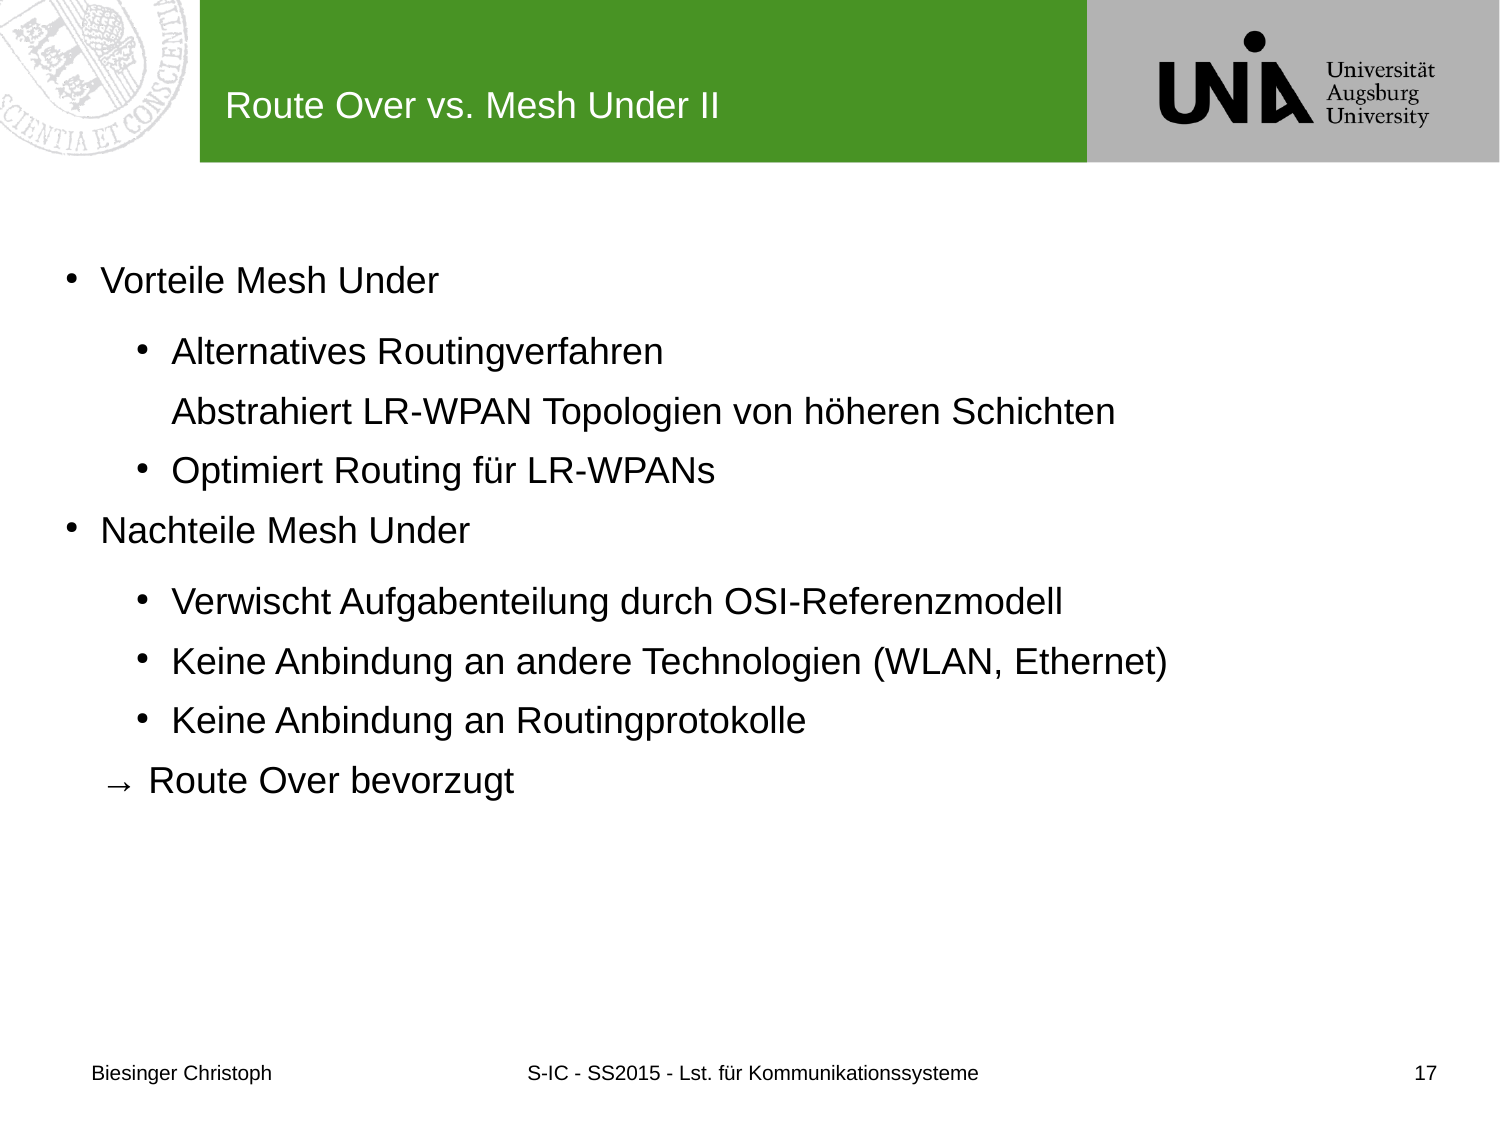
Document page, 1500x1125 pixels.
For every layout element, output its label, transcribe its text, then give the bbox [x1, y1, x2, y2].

list Vorteile Mesh Under Alternatives Routingverfahren Abstrahiert LR-WPAN Topologien von höheren Schichten Optimiert Routing für LR-WPANs Nachteile Mesh Under Verwischt Aufgabenteilung durch OSI-Referenzmodell Keine Anbindung an andere Technologien (WLAN, Ethernet) Keine Anbindung an Routingprotokolle → Route Over bevorzugt [64, 255, 1415, 998]
slide_number Biesinger Christoph [76, 1035, 389, 1110]
footer S-IC - SS2015 - Lst. für Kommunikationssysteme [512, 1035, 1123, 1110]
picture [1122, 12, 1488, 271]
slide_number <Nummer> [1175, 1035, 1452, 1110]
picture [0, 0, 188, 156]
title Route Over vs. Mesh Under II [225, 50, 1088, 163]
